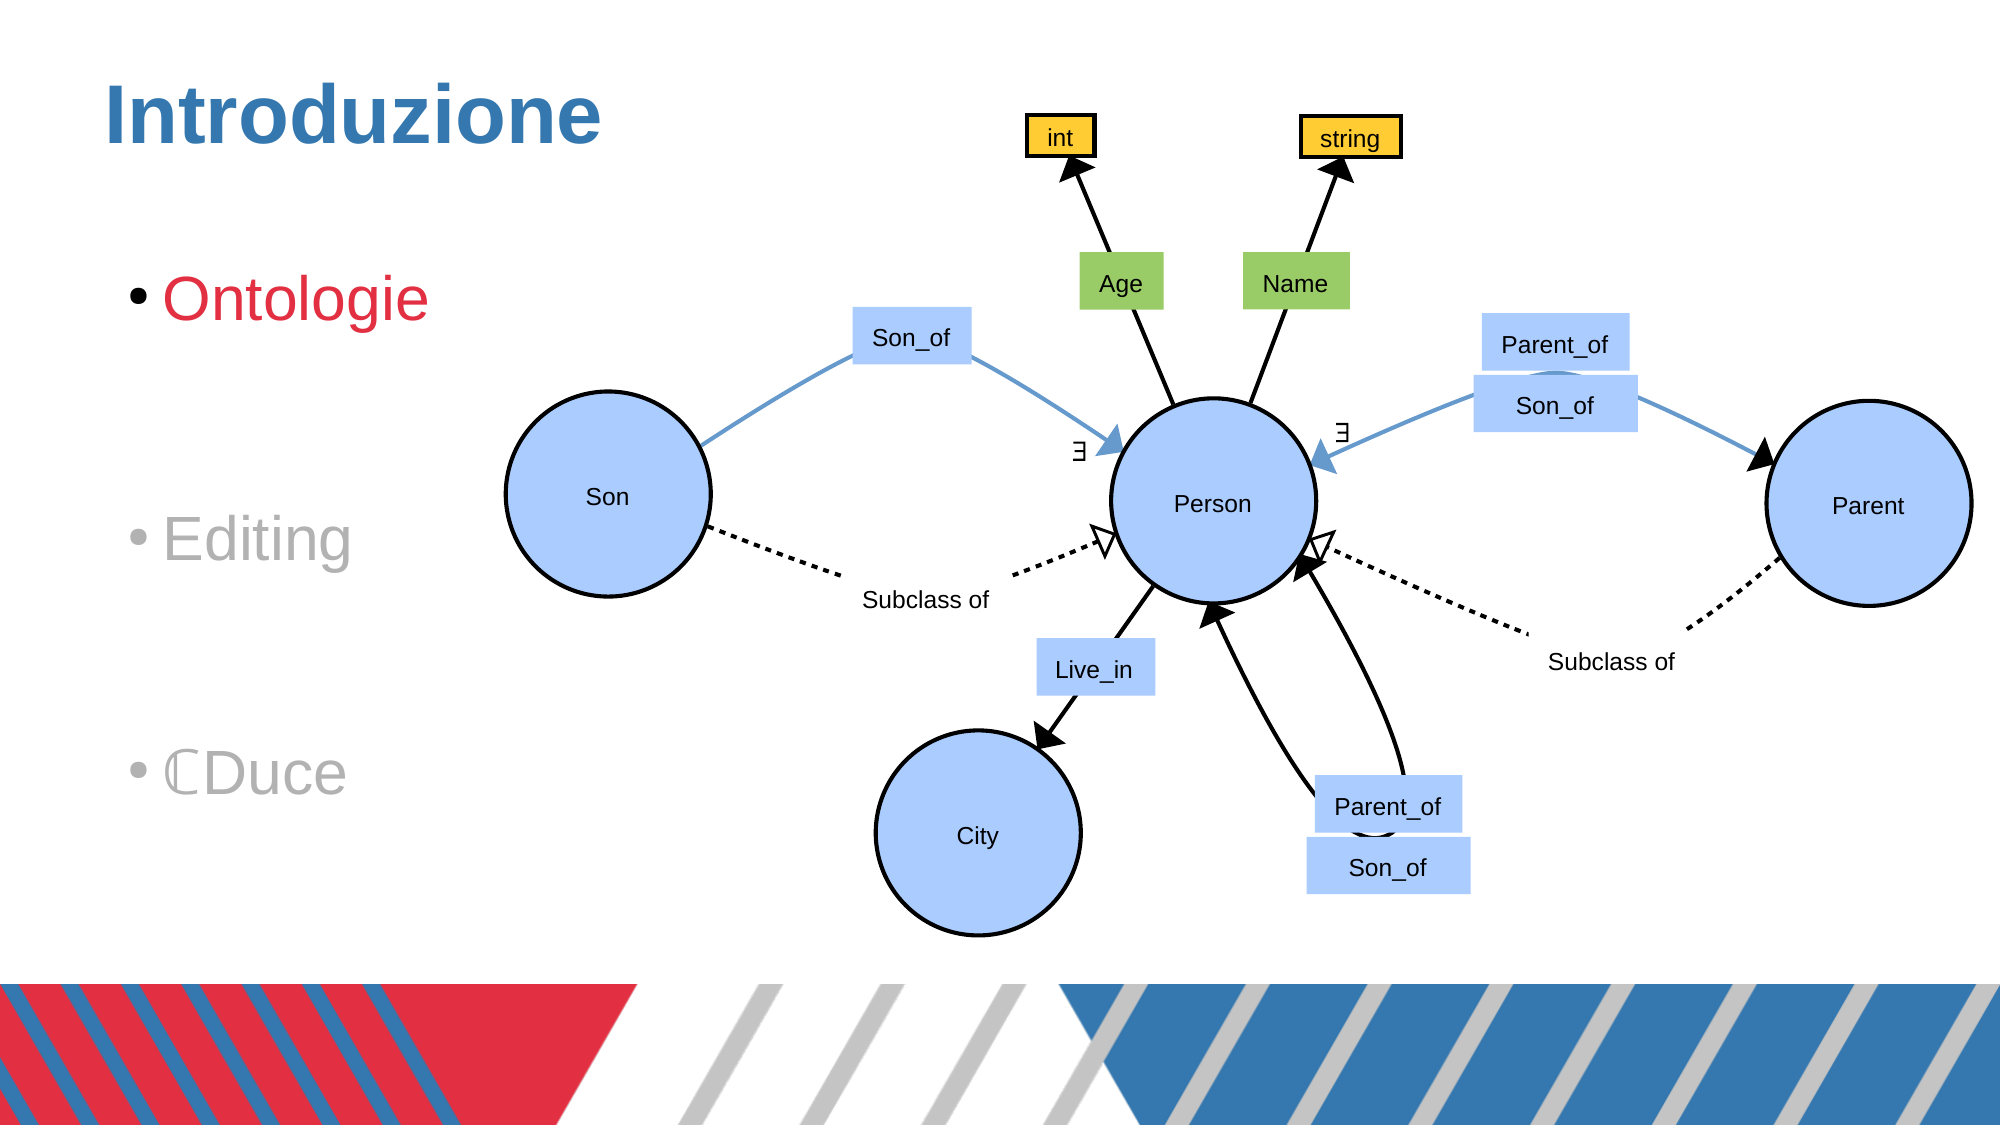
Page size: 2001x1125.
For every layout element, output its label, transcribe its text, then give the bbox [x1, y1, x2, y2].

picture [503, 112, 1974, 938]
title Introduzione [89, 64, 1828, 171]
picture [0, 984, 2000, 1125]
text_box Ontologie Editing ℂDuce [112, 262, 1801, 976]
